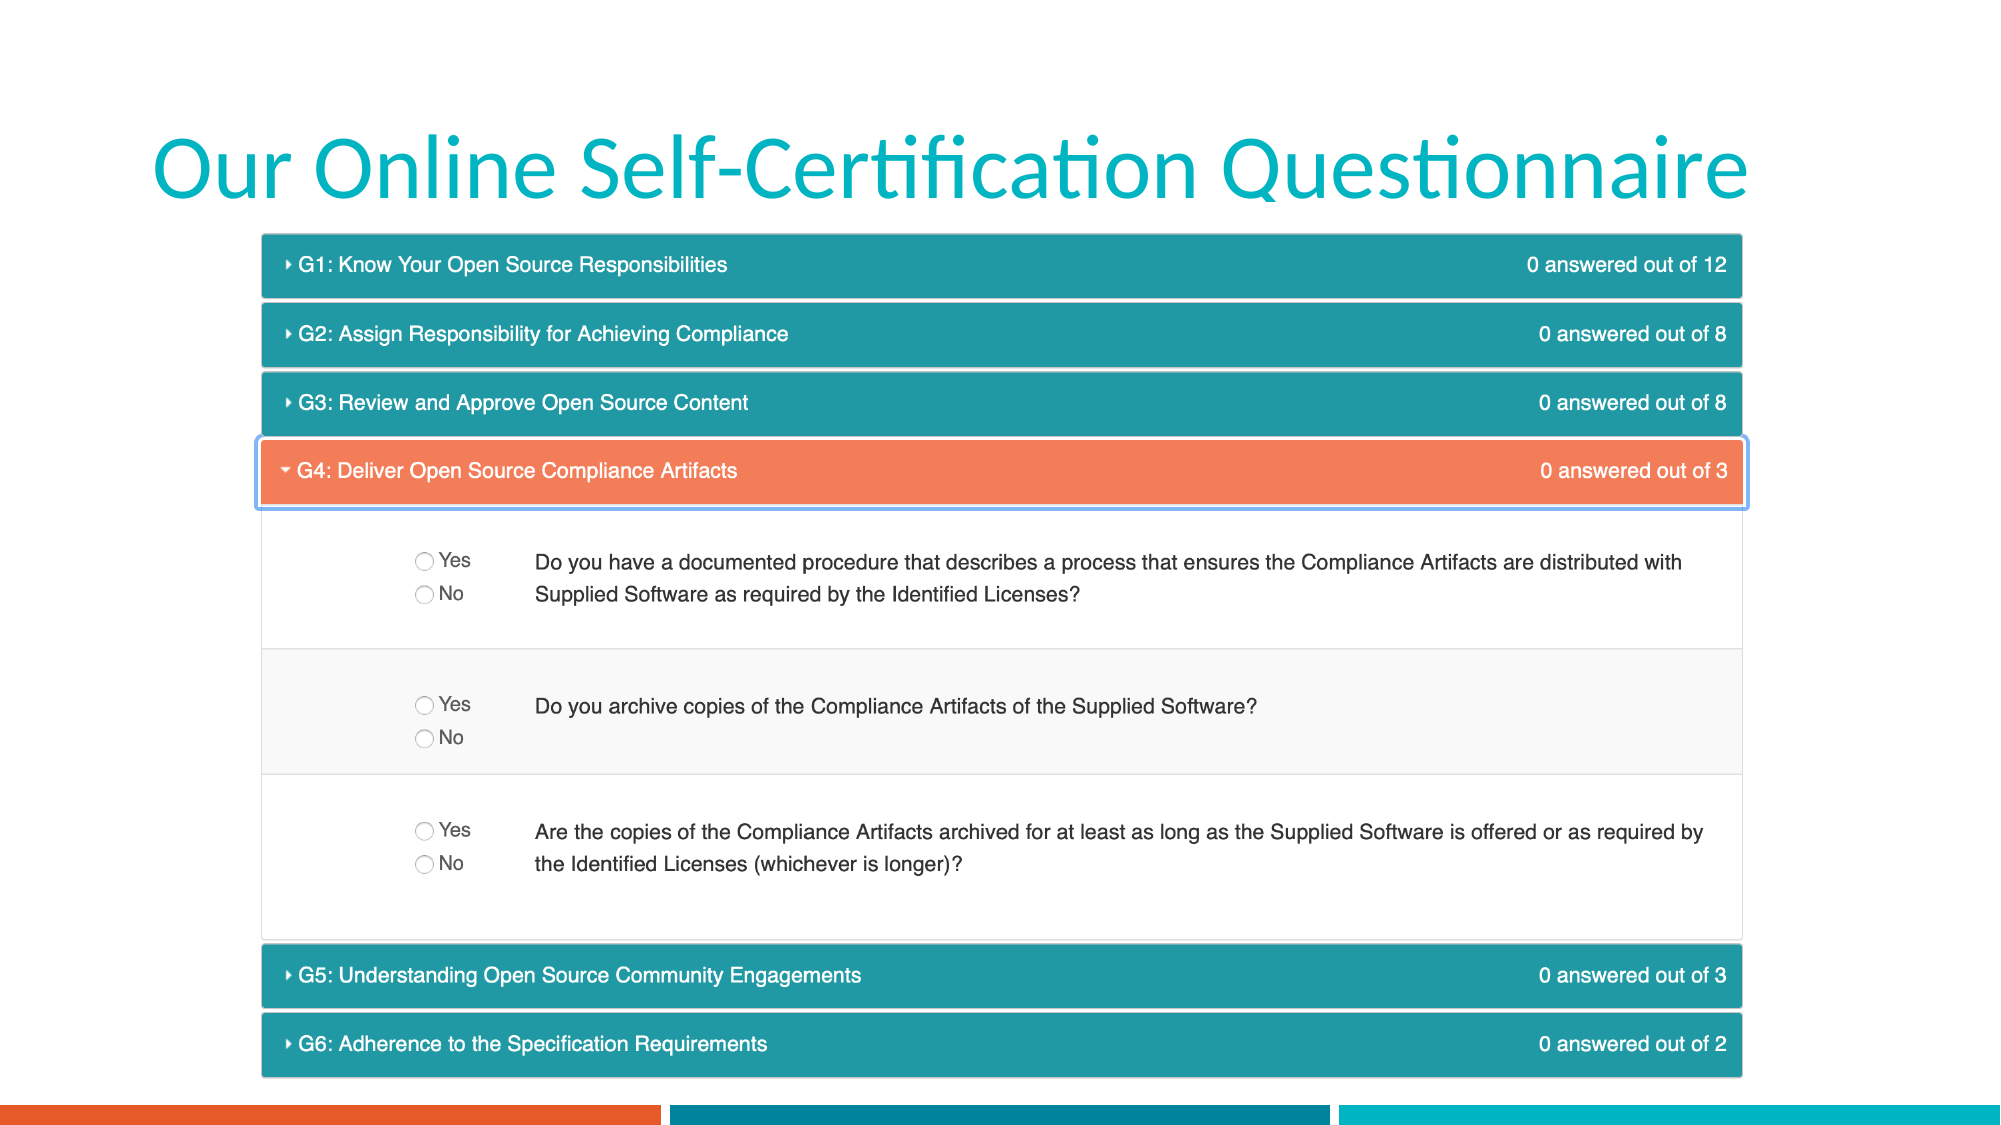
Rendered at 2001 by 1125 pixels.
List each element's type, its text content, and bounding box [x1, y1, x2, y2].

picture [219, 202, 1781, 1103]
title Our Online Self-Certification Questionnaire [137, 59, 1863, 278]
